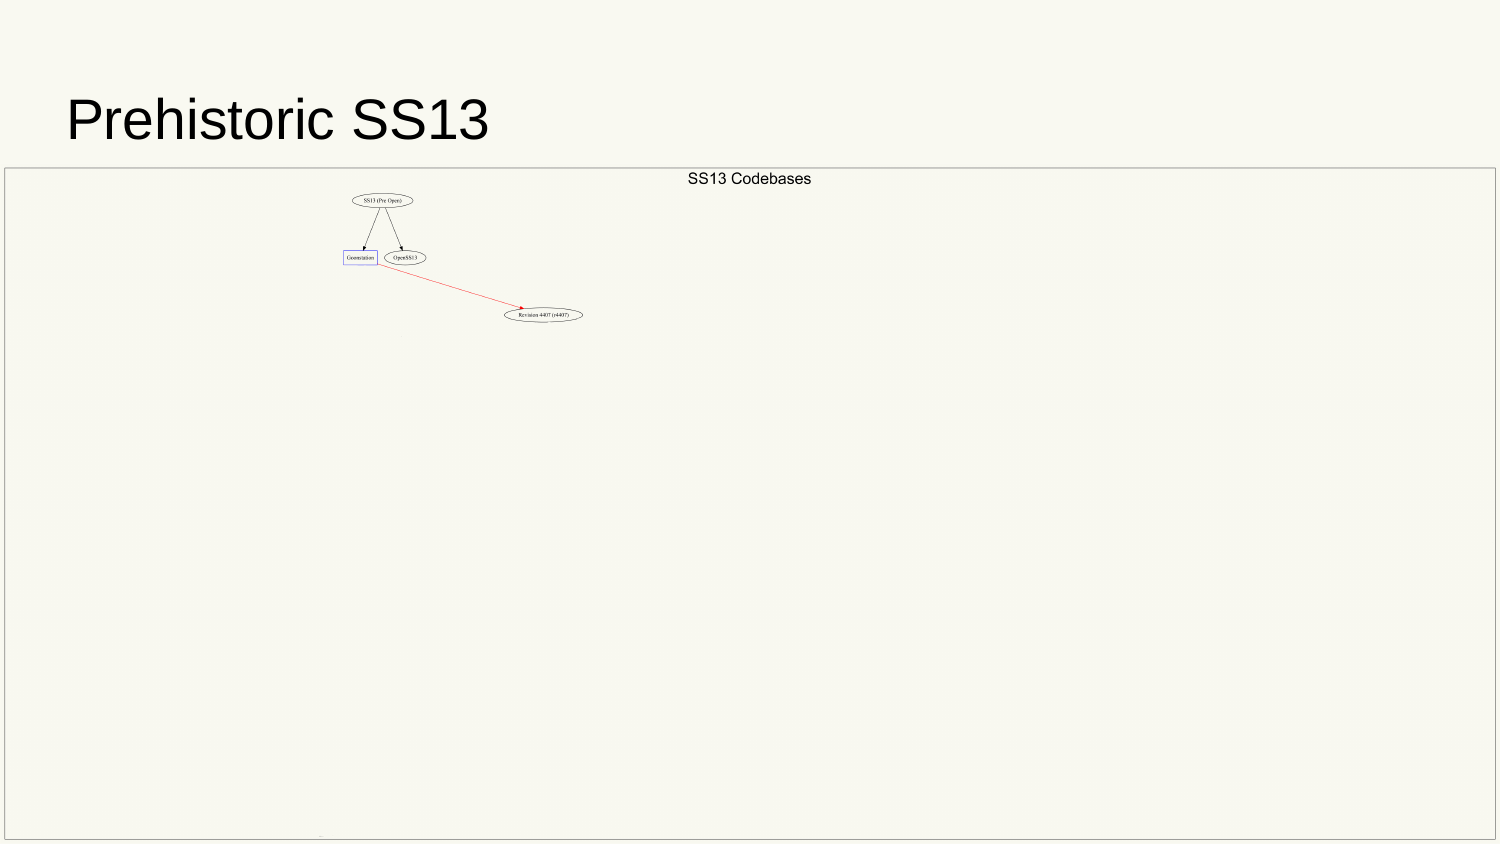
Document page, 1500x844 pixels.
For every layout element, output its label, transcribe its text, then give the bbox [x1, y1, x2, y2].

picture [0, 163, 1500, 844]
title Prehistoric SS13 [51, 72, 1449, 163]
